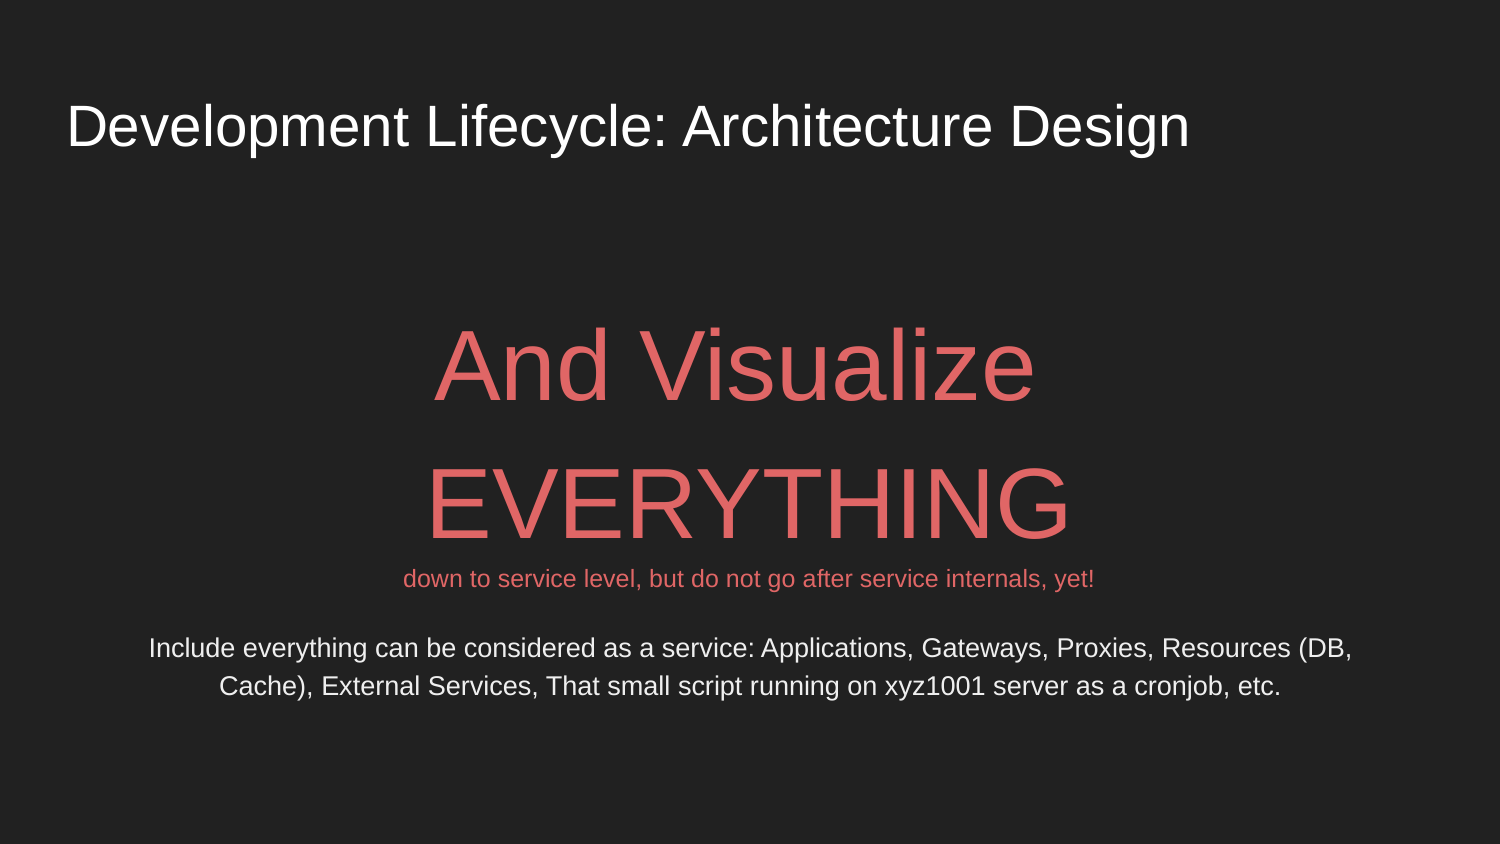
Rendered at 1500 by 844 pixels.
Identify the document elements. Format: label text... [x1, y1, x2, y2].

list And Visualize EVERYTHING down to service level, but do not go after service internals, yet! Include everything can be considered as a service: Applications, Gateways, Proxies, Resources (DB, Cache), External Services, That small script running on xyz1001 server as a cronjob, etc. [88, 189, 1412, 750]
title Development Lifecycle: Architecture Design [51, 72, 1449, 167]
